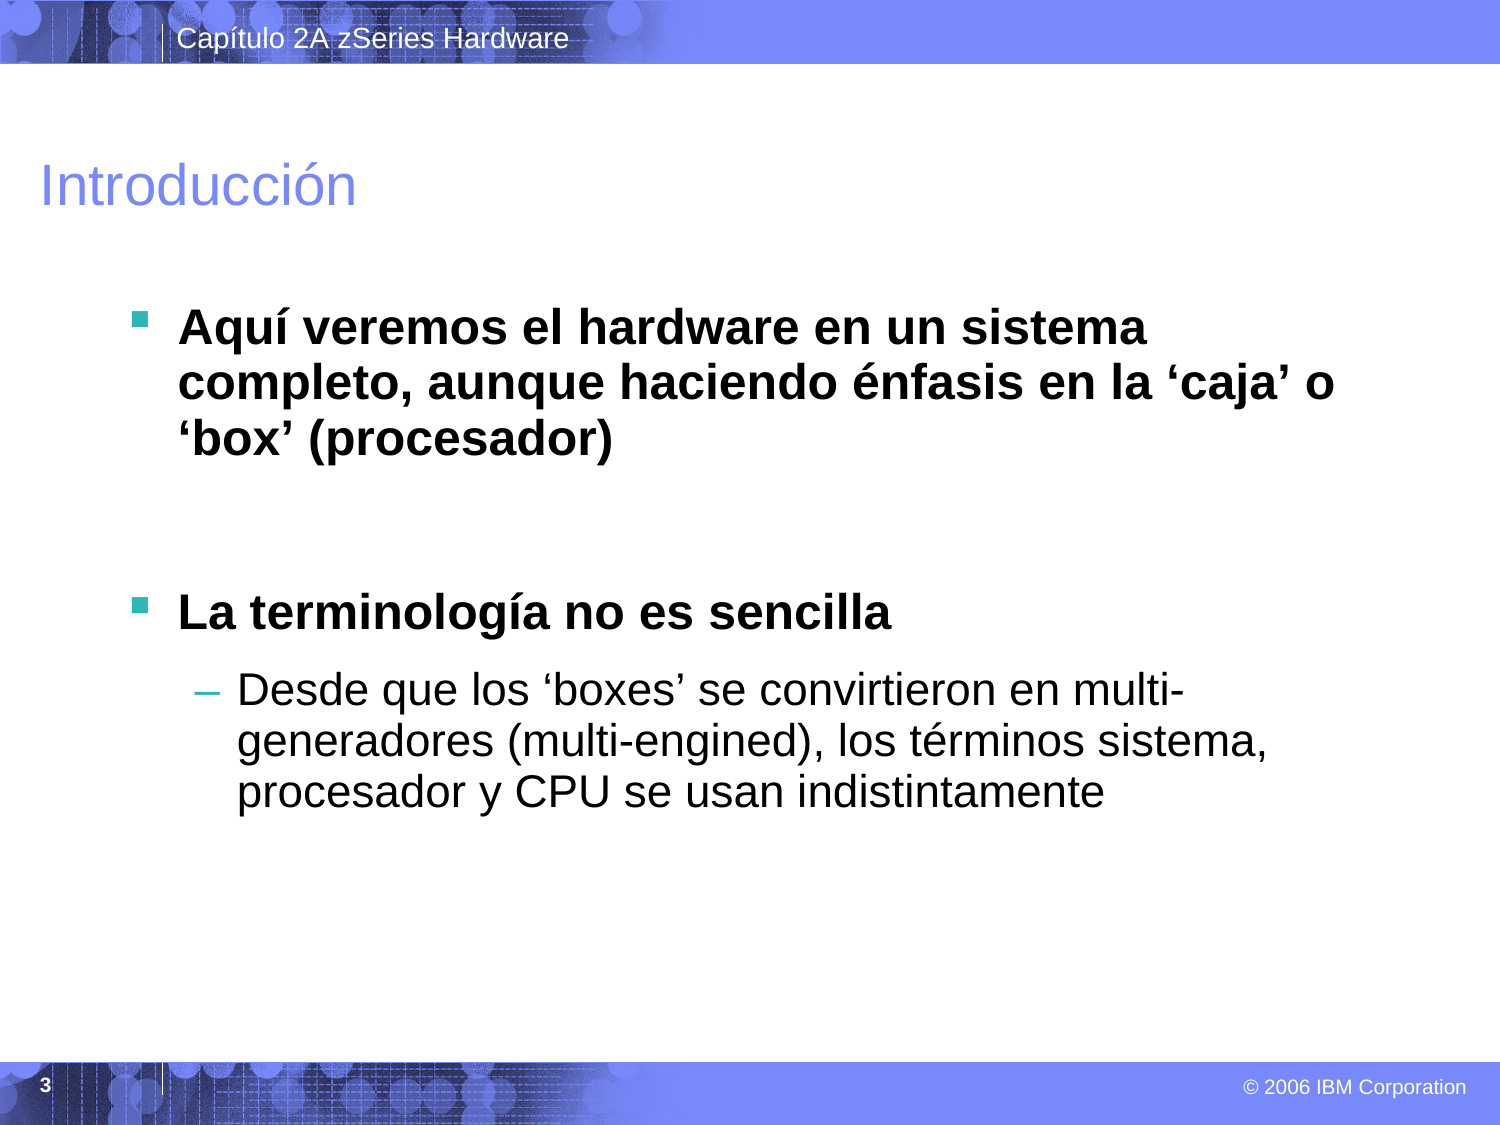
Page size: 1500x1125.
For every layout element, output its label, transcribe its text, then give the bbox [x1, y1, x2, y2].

picture [1, 1, 1500, 63]
title Introducción [25, 142, 1378, 225]
list Aquí veremos el hardware en un sistema completo, aunque haciendo énfasis en la ‘caja’ o ‘box’ (procesador) La terminología no es sencilla Desde que los ‘boxes’ se convirtieron en multi-generadores (multi-engined), los términos sistema, procesador y CPU se usan indistintamente [112, 291, 1388, 932]
picture [0, 1063, 1500, 1125]
